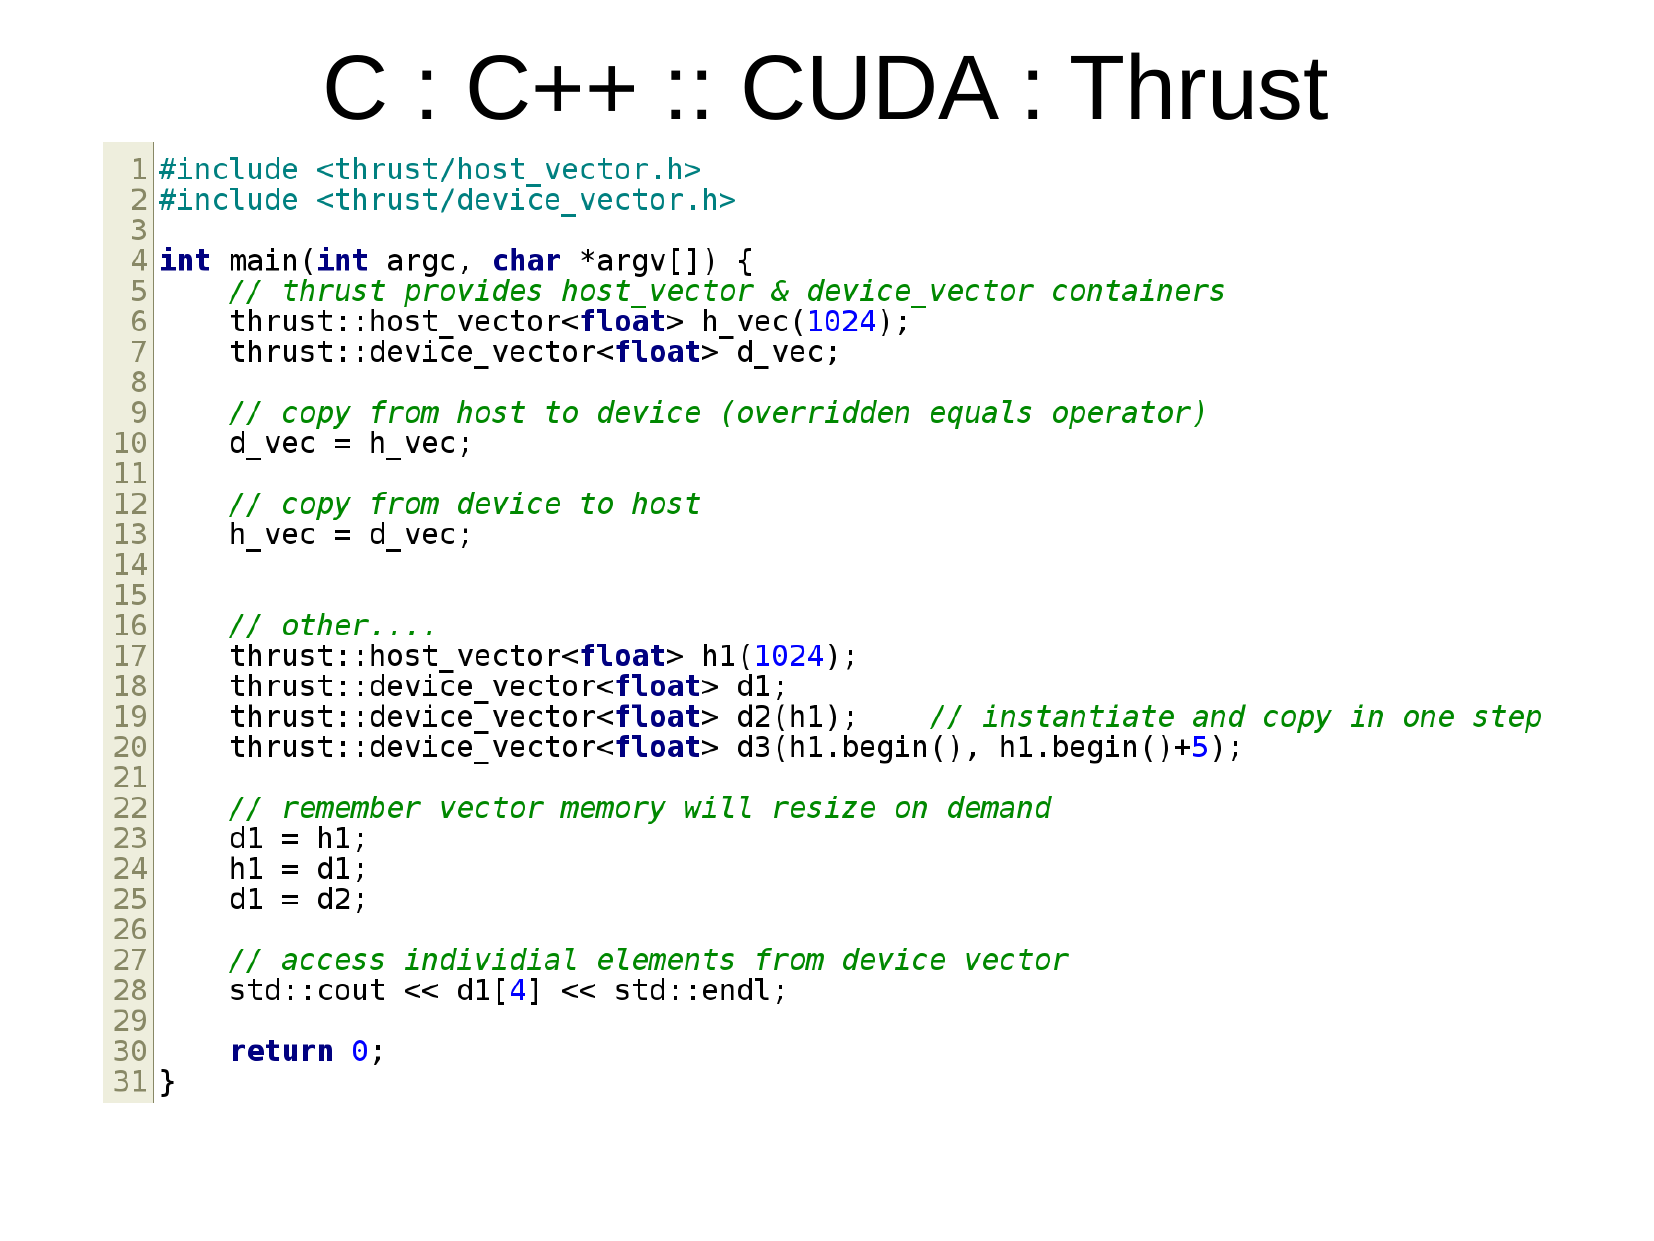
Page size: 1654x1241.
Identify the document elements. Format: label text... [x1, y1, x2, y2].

picture [103, 142, 1550, 1103]
title C : C++ :: CUDA : Thrust [82, 36, 1571, 140]
